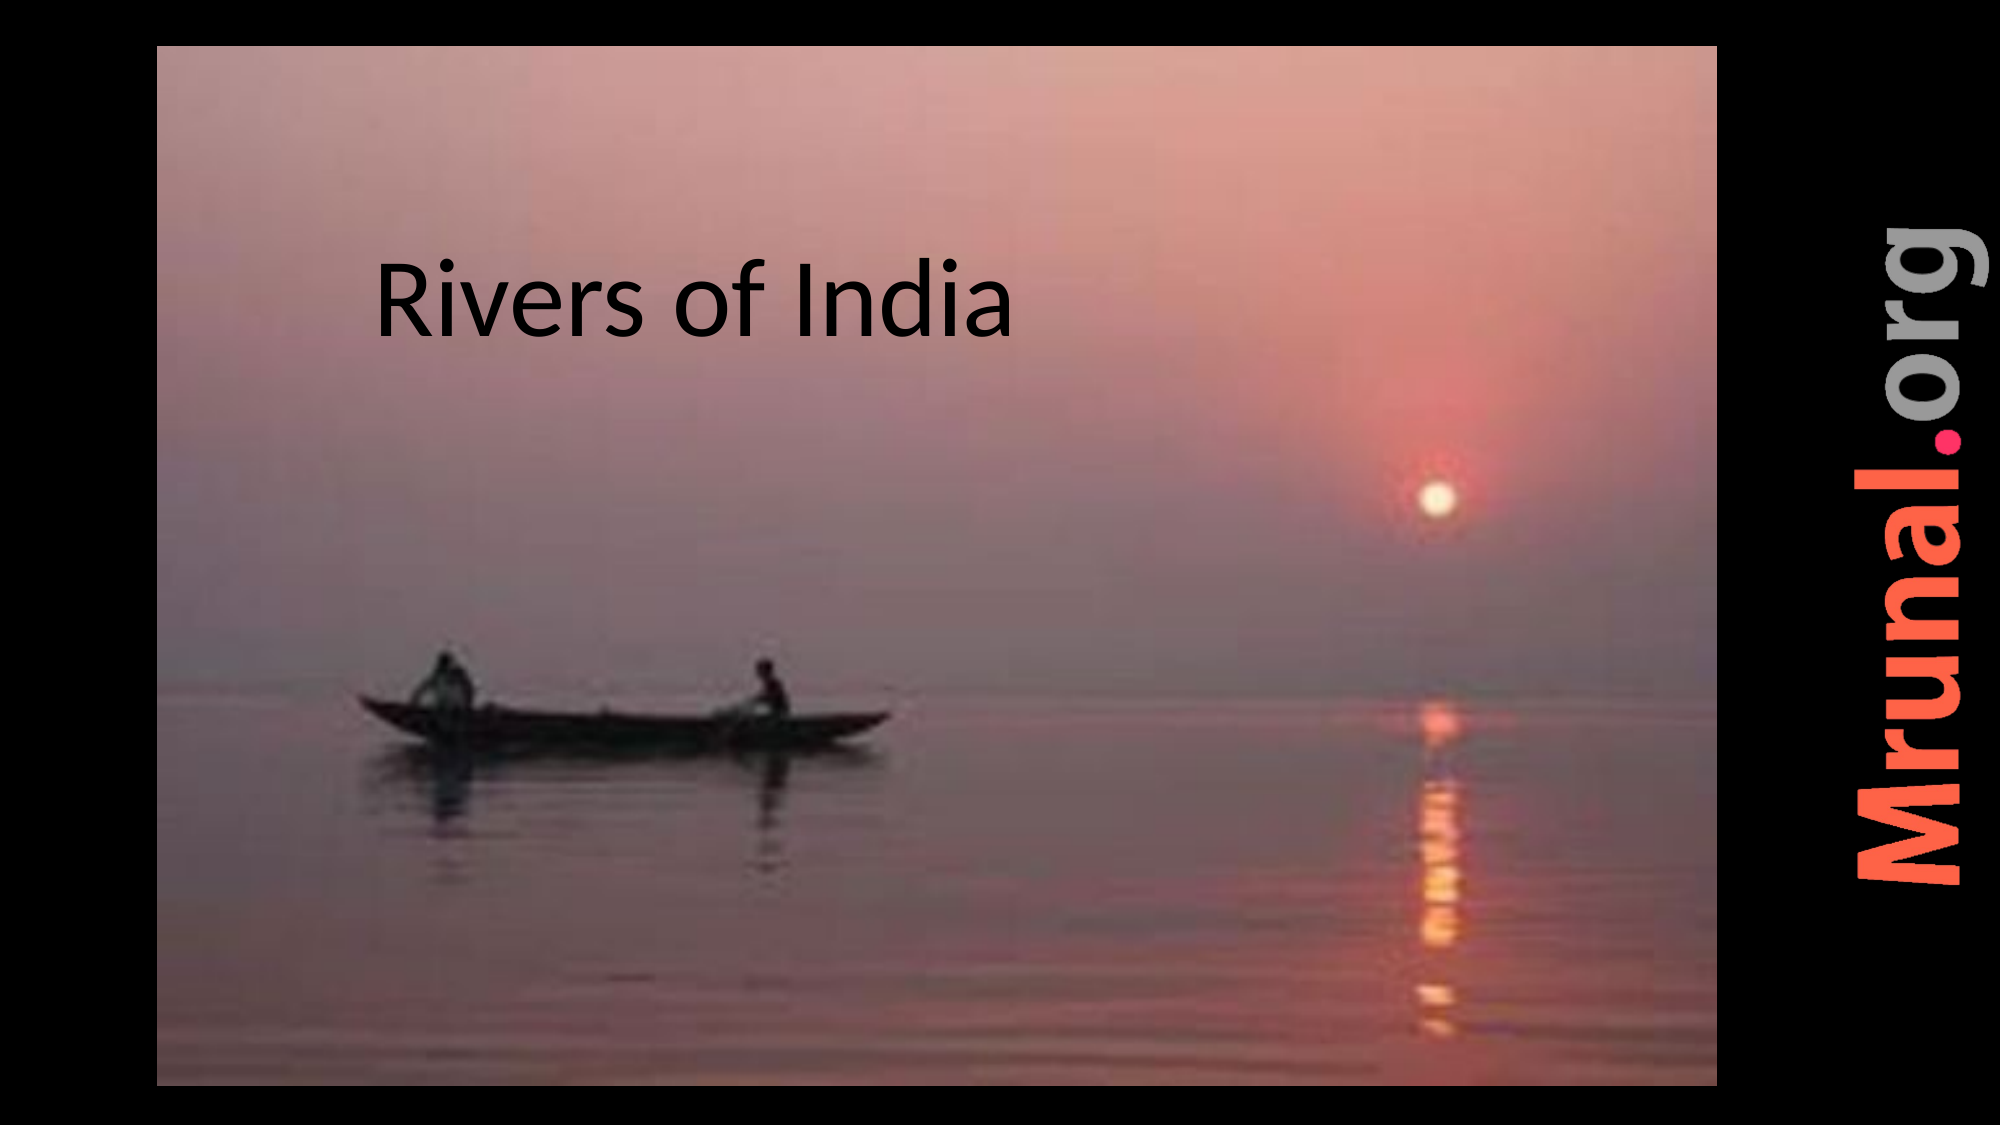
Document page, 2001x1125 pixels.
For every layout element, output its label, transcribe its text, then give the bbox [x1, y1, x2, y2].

text_box Rivers of India [358, 216, 1086, 367]
picture [157, 46, 1717, 1086]
picture [1832, 224, 2000, 894]
